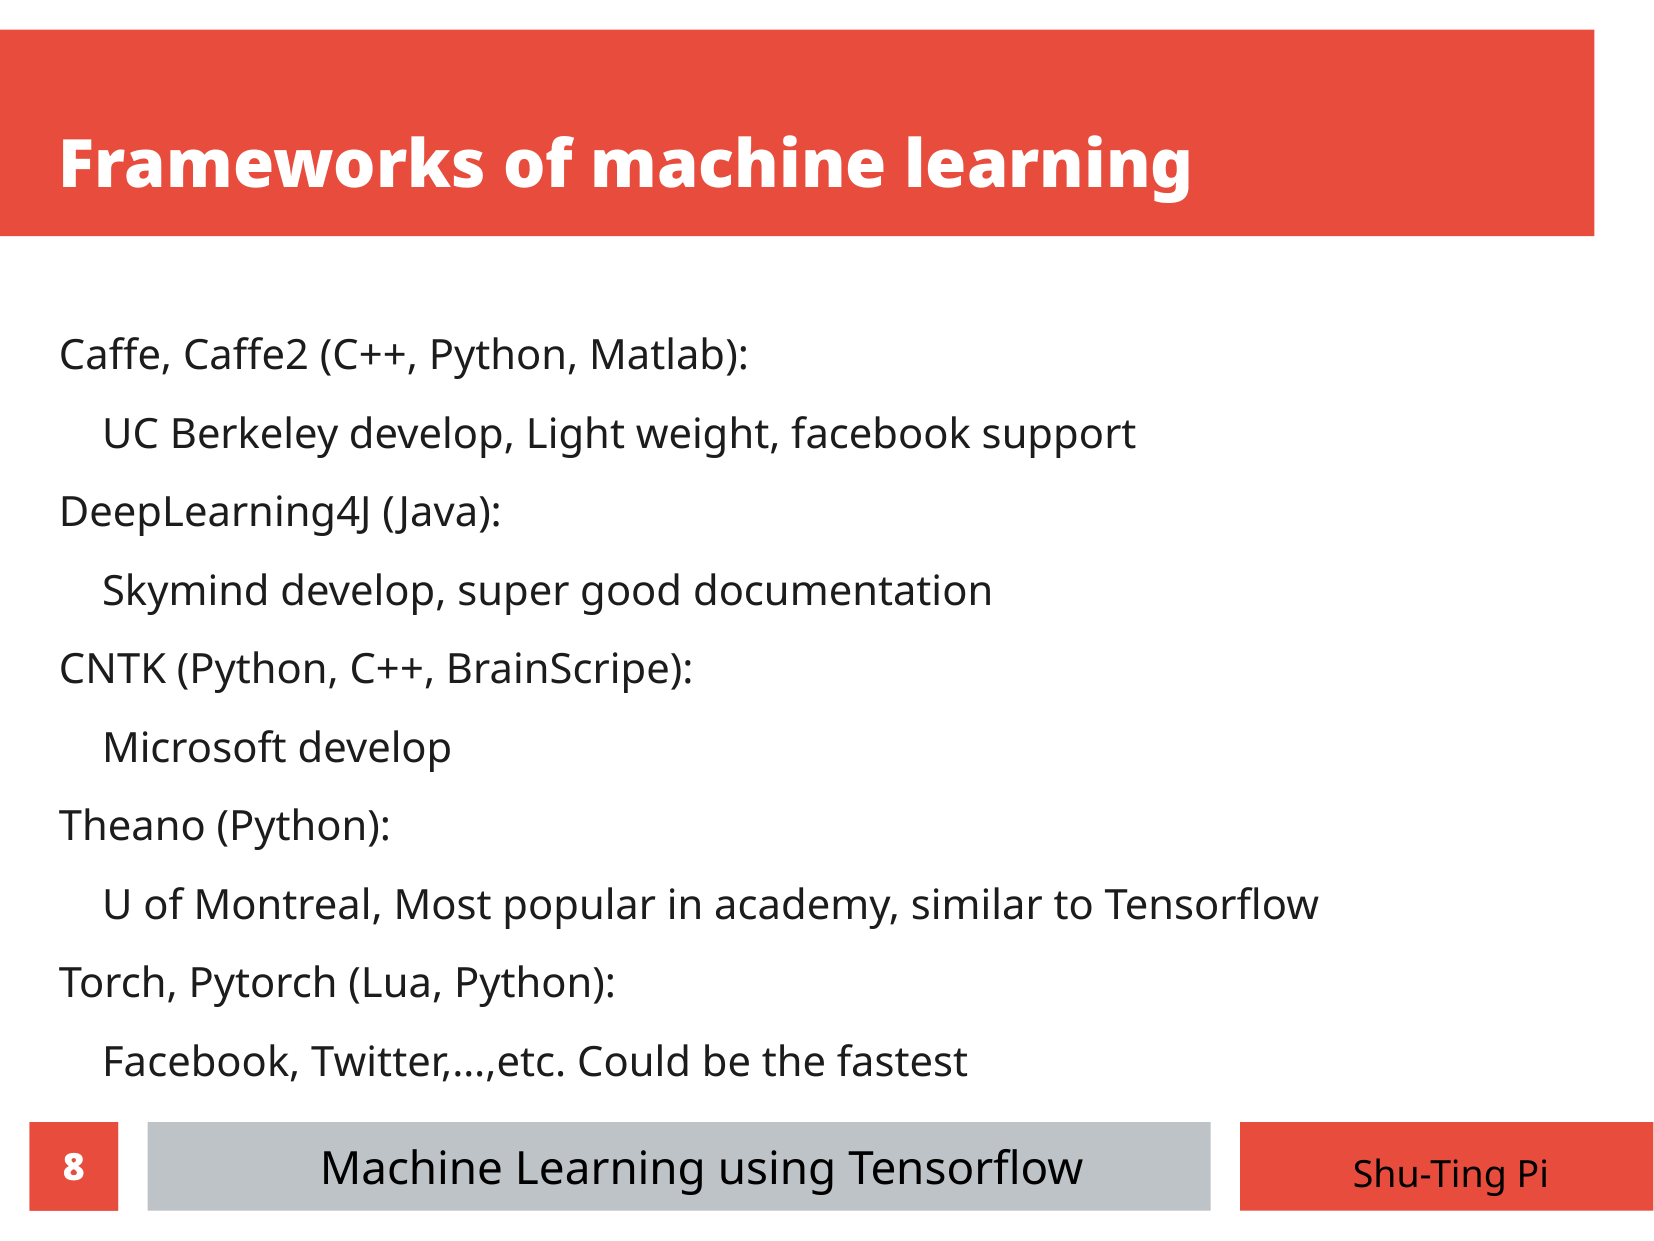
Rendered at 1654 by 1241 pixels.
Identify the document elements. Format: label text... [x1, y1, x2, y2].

text_box Machine Learning using Tensorflow [305, 1128, 1191, 1241]
list Caffe, Caffe2 (C++, Python, Matlab): UC Berkeley develop, Light weight, facebook support DeepLearning4J (Java): Skymind develop, super good documentation CNTK (Python, C++, BrainScripe): Microsoft develop Theano (Python): U of Montreal, Most popular in academy, similar to Tensorflow Torch, Pytorch (Lua, Python): Facebook, Twitter,…,etc. Could be the fastest [59, 324, 1565, 1093]
text_box Shu-Ting Pi [1338, 1140, 1548, 1203]
title Frameworks of machine learning [59, 59, 1595, 207]
